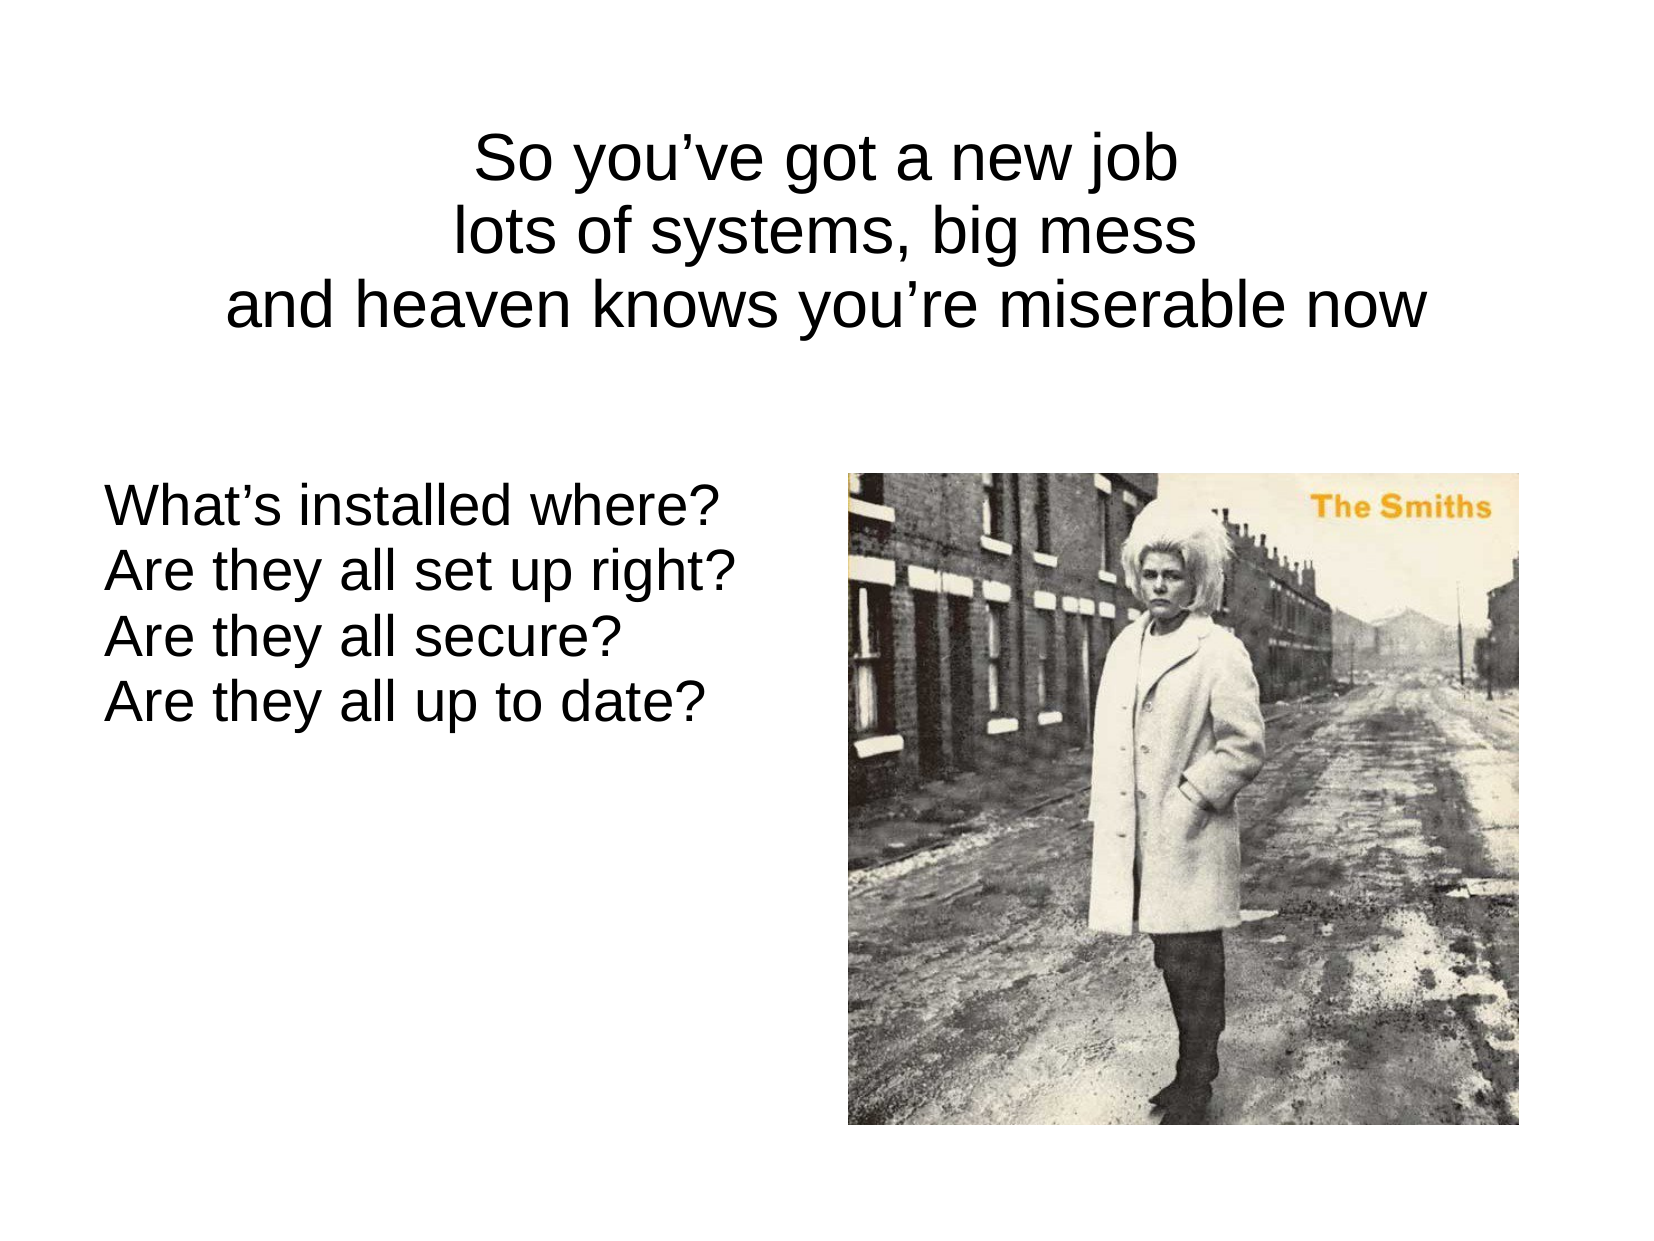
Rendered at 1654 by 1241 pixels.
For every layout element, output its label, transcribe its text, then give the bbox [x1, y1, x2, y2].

text_box What’s installed where? Are they all set up right? Are they all secure? Are they all up to date? [90, 465, 871, 912]
list So you’ve got a new job lots of systems, big mess and heaven knows you’re miserable now [82, 120, 1571, 421]
picture [848, 473, 1519, 1126]
